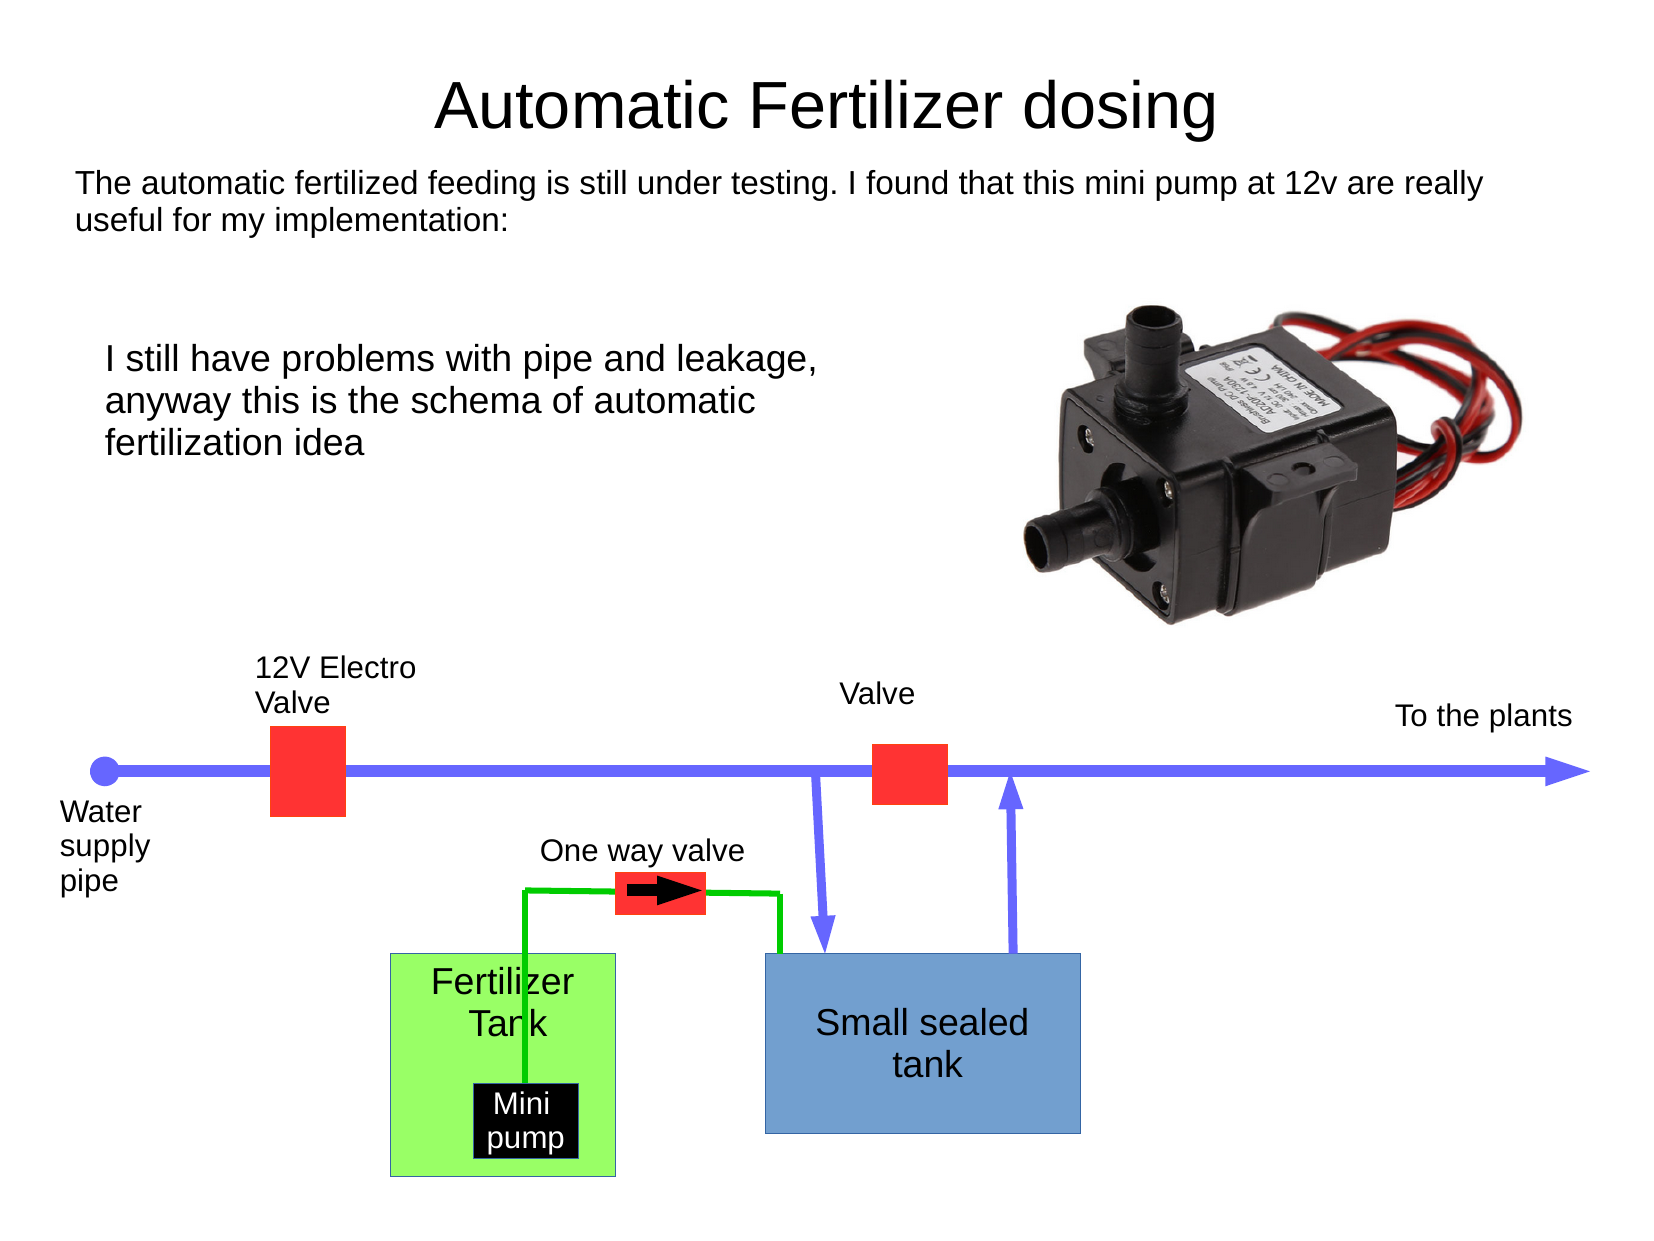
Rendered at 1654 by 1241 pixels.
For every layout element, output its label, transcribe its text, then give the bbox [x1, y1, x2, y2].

text_box One way valve [525, 826, 816, 877]
text_box The automatic fertilized feeding is still under testing. I found that this mini pump at 12v are really useful for my implementation: [60, 157, 1538, 285]
text_box Fertilizer Tank [390, 953, 616, 1177]
text_box 12V Electro Valve [240, 642, 466, 729]
text_box I still have problems with pipe and leakage, anyway this is the schema of automatic fertilization idea [90, 330, 841, 471]
text_box Valve [815, 669, 951, 720]
text_box [615, 877, 706, 915]
text_box Water supply pipe [45, 786, 211, 907]
text_box [872, 744, 948, 805]
picture [993, 269, 1538, 646]
text_box Small sealed tank [765, 953, 1081, 1134]
text_box [270, 726, 346, 817]
title Automatic Fertilizer dosing [82, 45, 1571, 167]
text_box Mini pump [473, 1083, 579, 1159]
text_box To the plants [1380, 691, 1606, 742]
